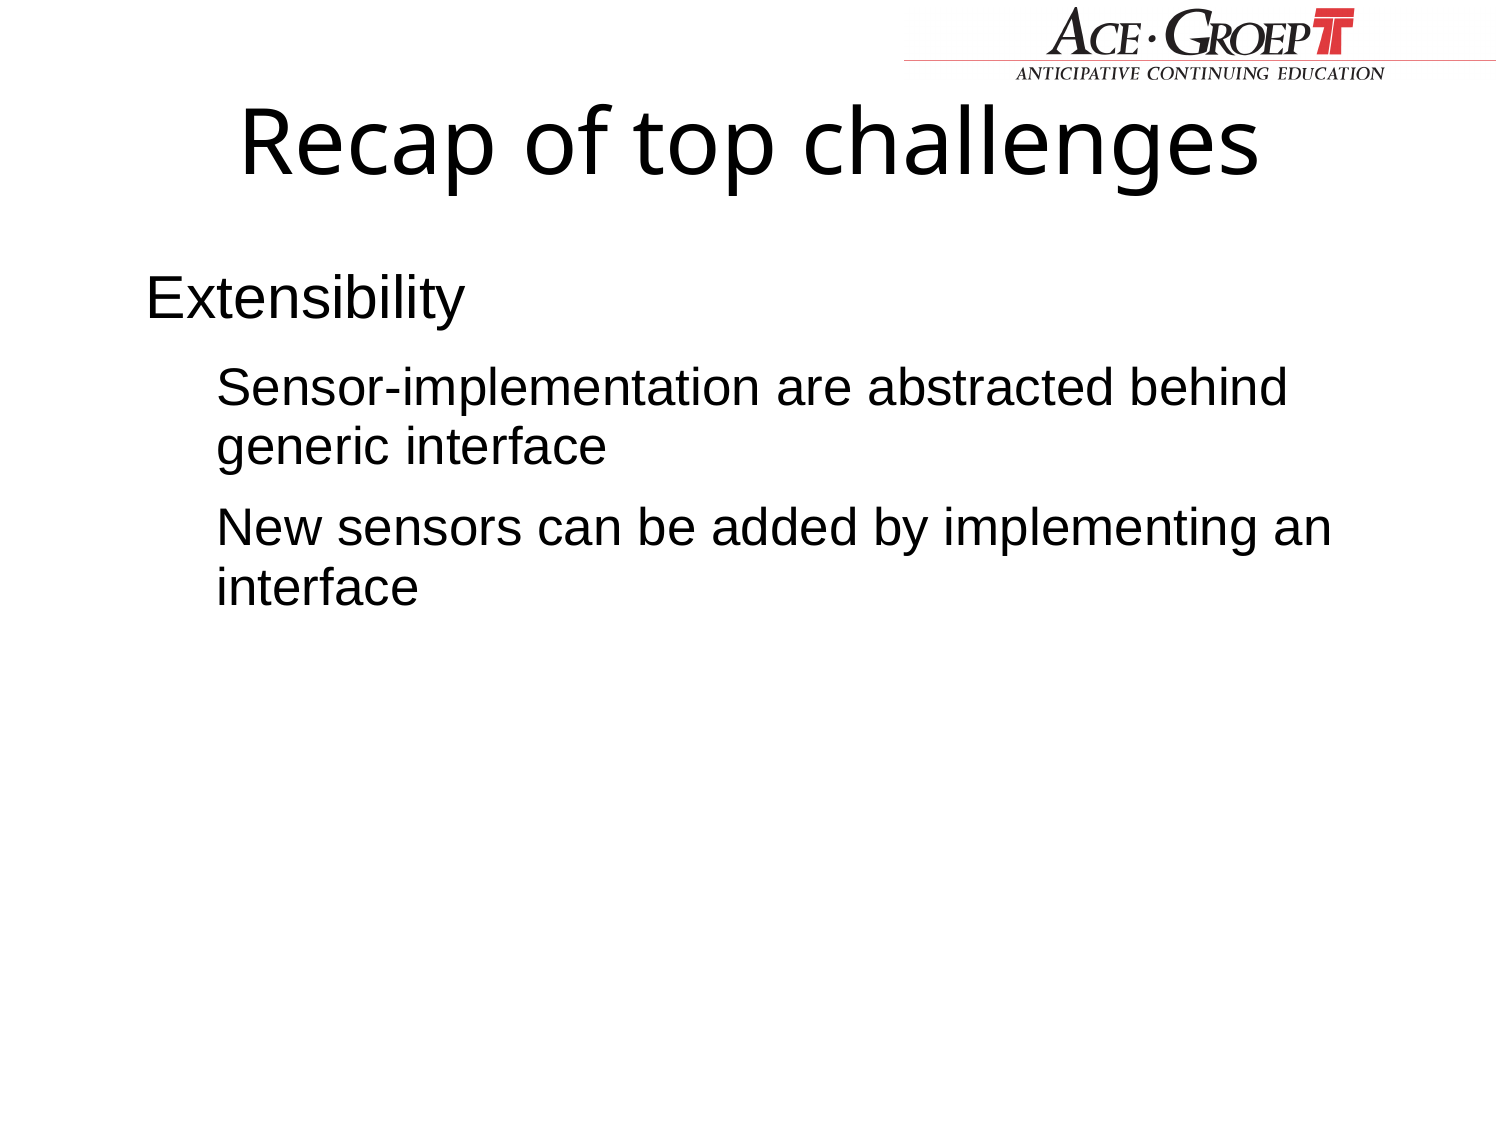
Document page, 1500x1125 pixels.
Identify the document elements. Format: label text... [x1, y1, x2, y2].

picture [904, 7, 1496, 80]
list Extensibility Sensor-implementation are abstracted behind generic interface New sensors can be added by implementing an interface [75, 263, 1425, 916]
title Recap of top challenges [75, 44, 1425, 233]
